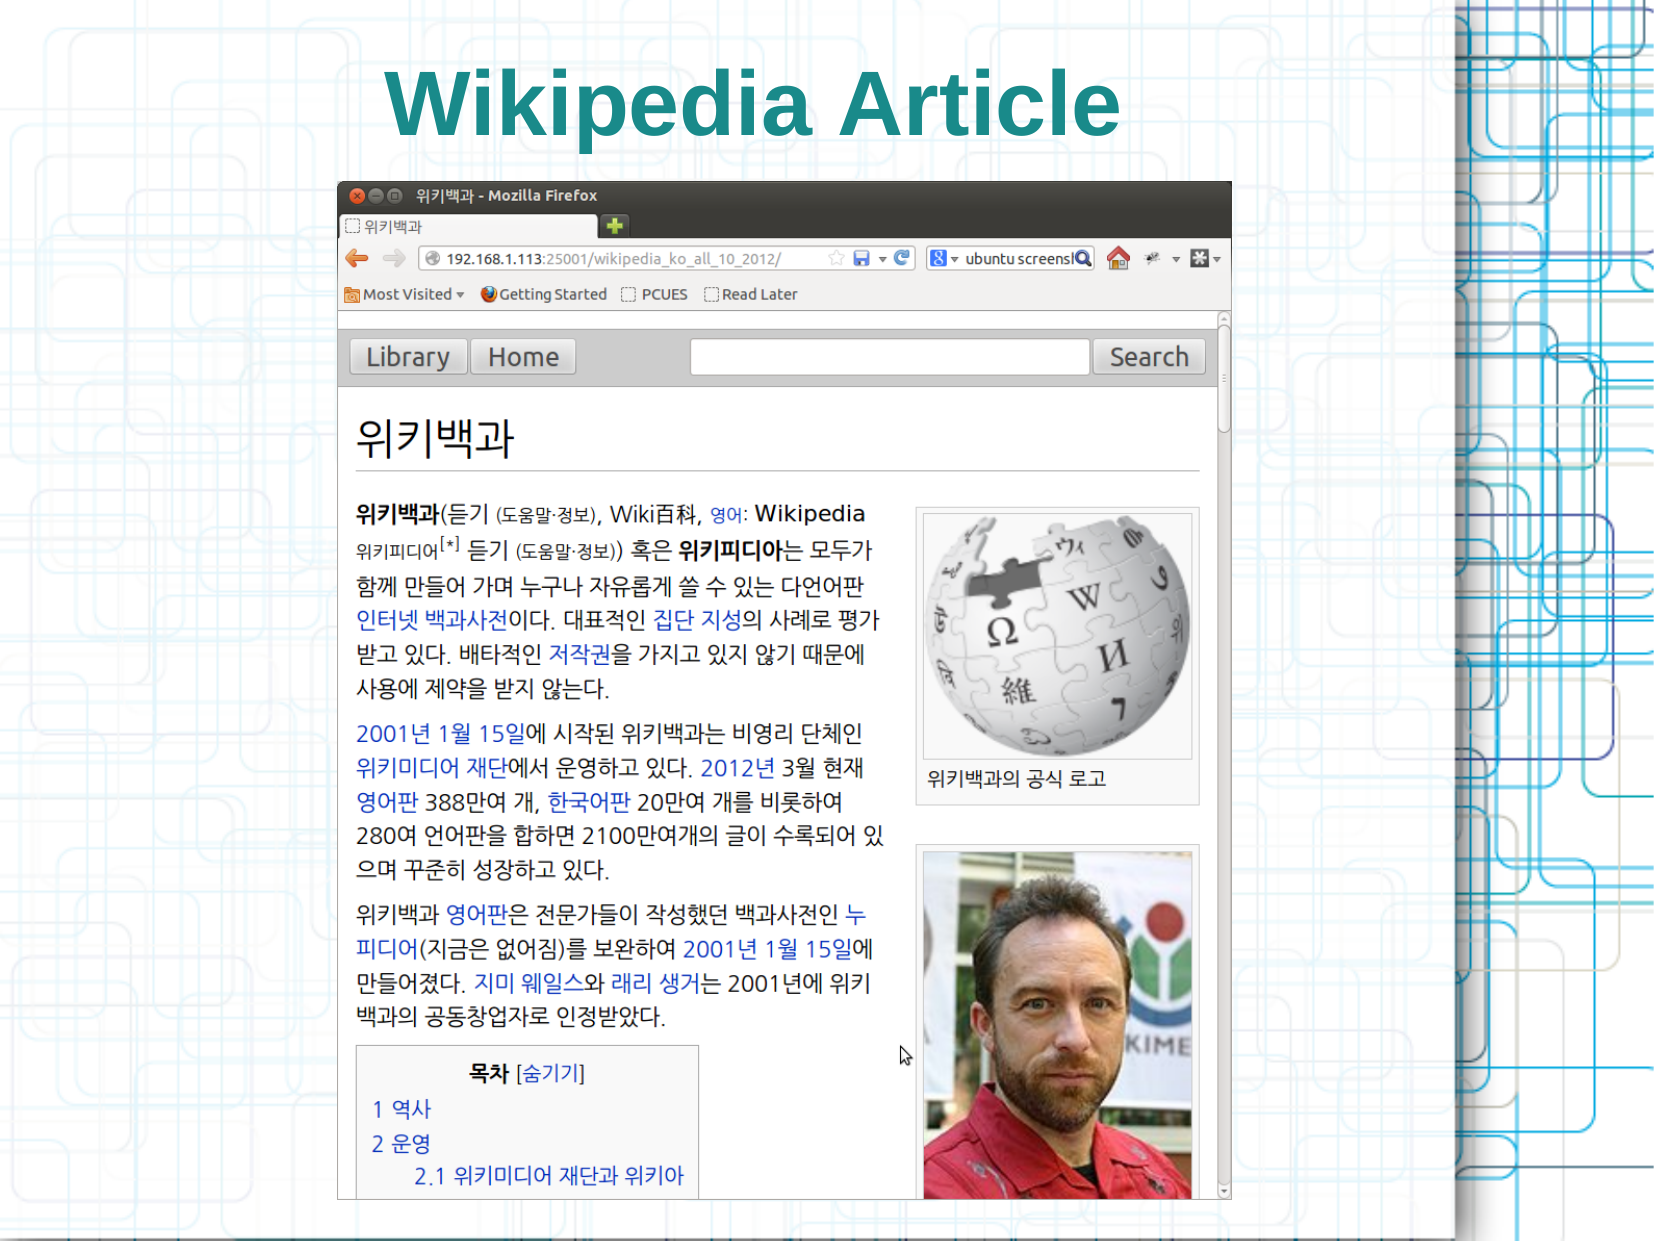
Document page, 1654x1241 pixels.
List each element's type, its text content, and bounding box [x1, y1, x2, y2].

title Wikipedia Article [75, 0, 1434, 208]
picture [0, 0, 1654, 1241]
